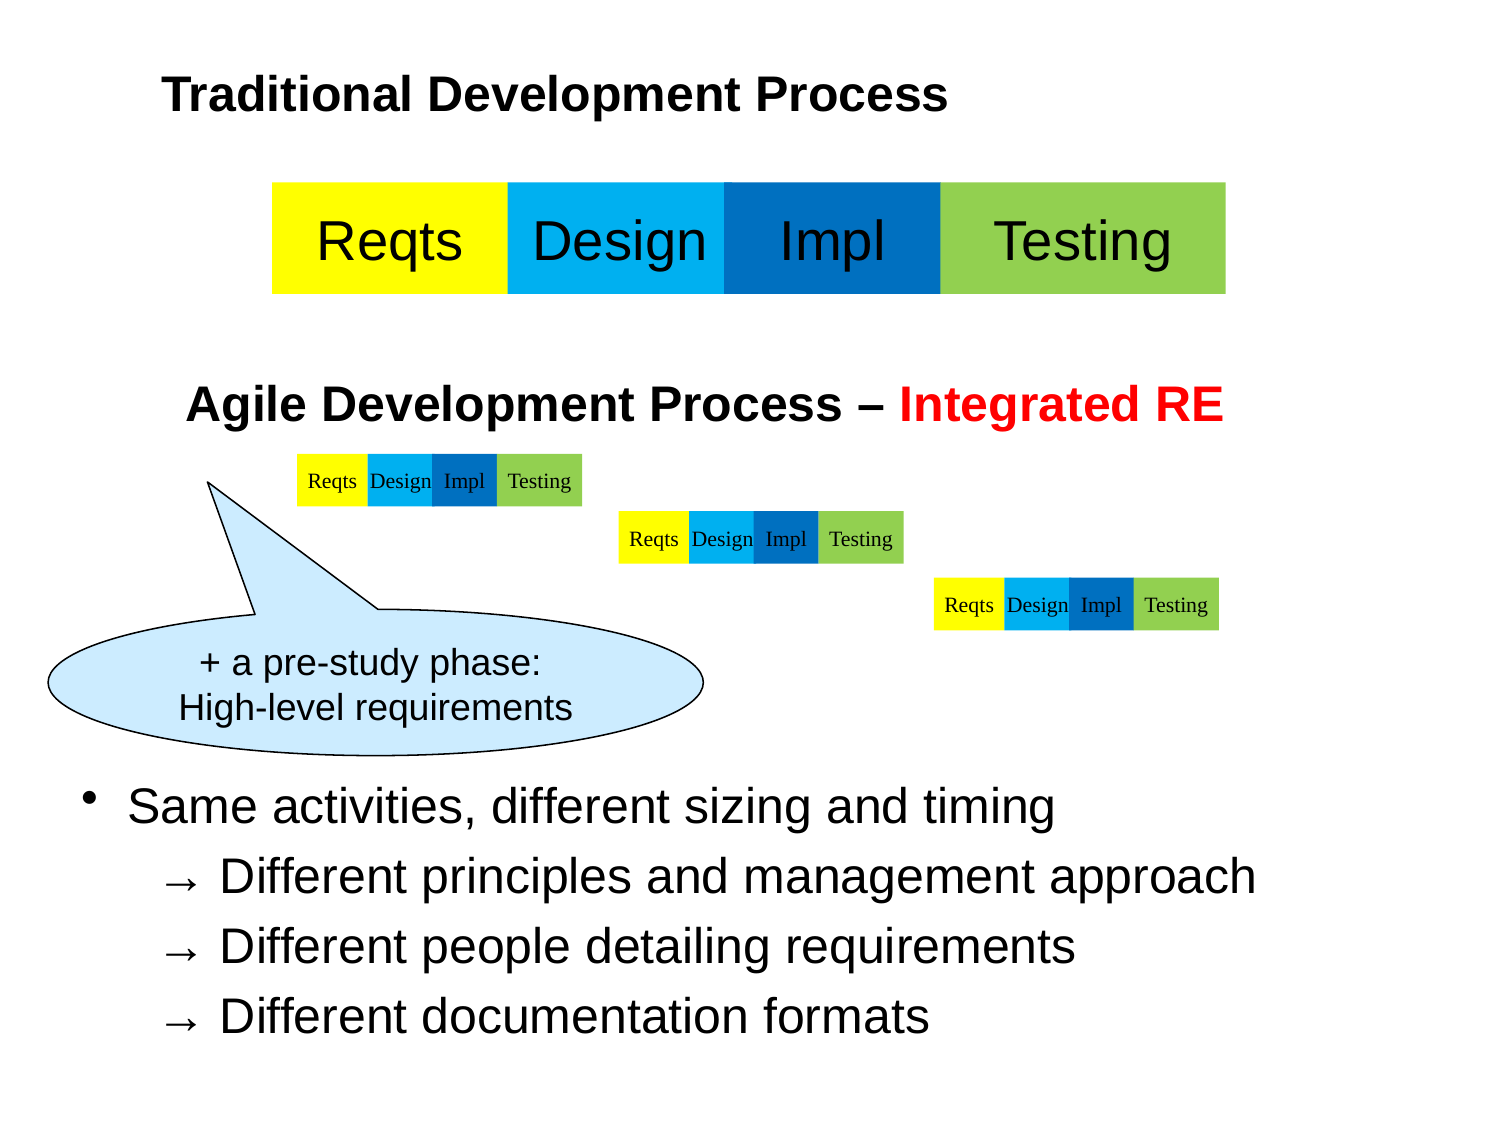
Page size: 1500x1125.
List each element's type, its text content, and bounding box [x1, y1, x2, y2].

text_box Reqts [272, 182, 507, 294]
text_box Design [689, 511, 753, 564]
text_box Reqts [297, 453, 367, 507]
text_box Traditional Development Process [146, 54, 965, 130]
text_box Reqts [933, 577, 1004, 631]
text_box Impl [753, 511, 818, 564]
text_box Impl [1069, 577, 1133, 631]
text_box Testing [496, 453, 583, 507]
text_box Testing [818, 511, 904, 564]
text_box Impl [724, 182, 940, 294]
text_box Testing [940, 182, 1226, 294]
text_box Design [507, 182, 724, 294]
text_box Same activities, different sizing and timing → Different principles and management approach → Different people detailing requirements → Different documentation formats [66, 766, 1365, 924]
text_box Reqts [618, 511, 689, 564]
text_box Impl [432, 453, 496, 507]
text_box + a pre-study phase: High-level requirements [48, 481, 704, 756]
text_box Testing [1133, 577, 1219, 631]
text_box Design [1004, 577, 1069, 631]
text_box Design [367, 453, 432, 507]
text_box Agile Development Process – Integrated RE [170, 363, 1240, 439]
